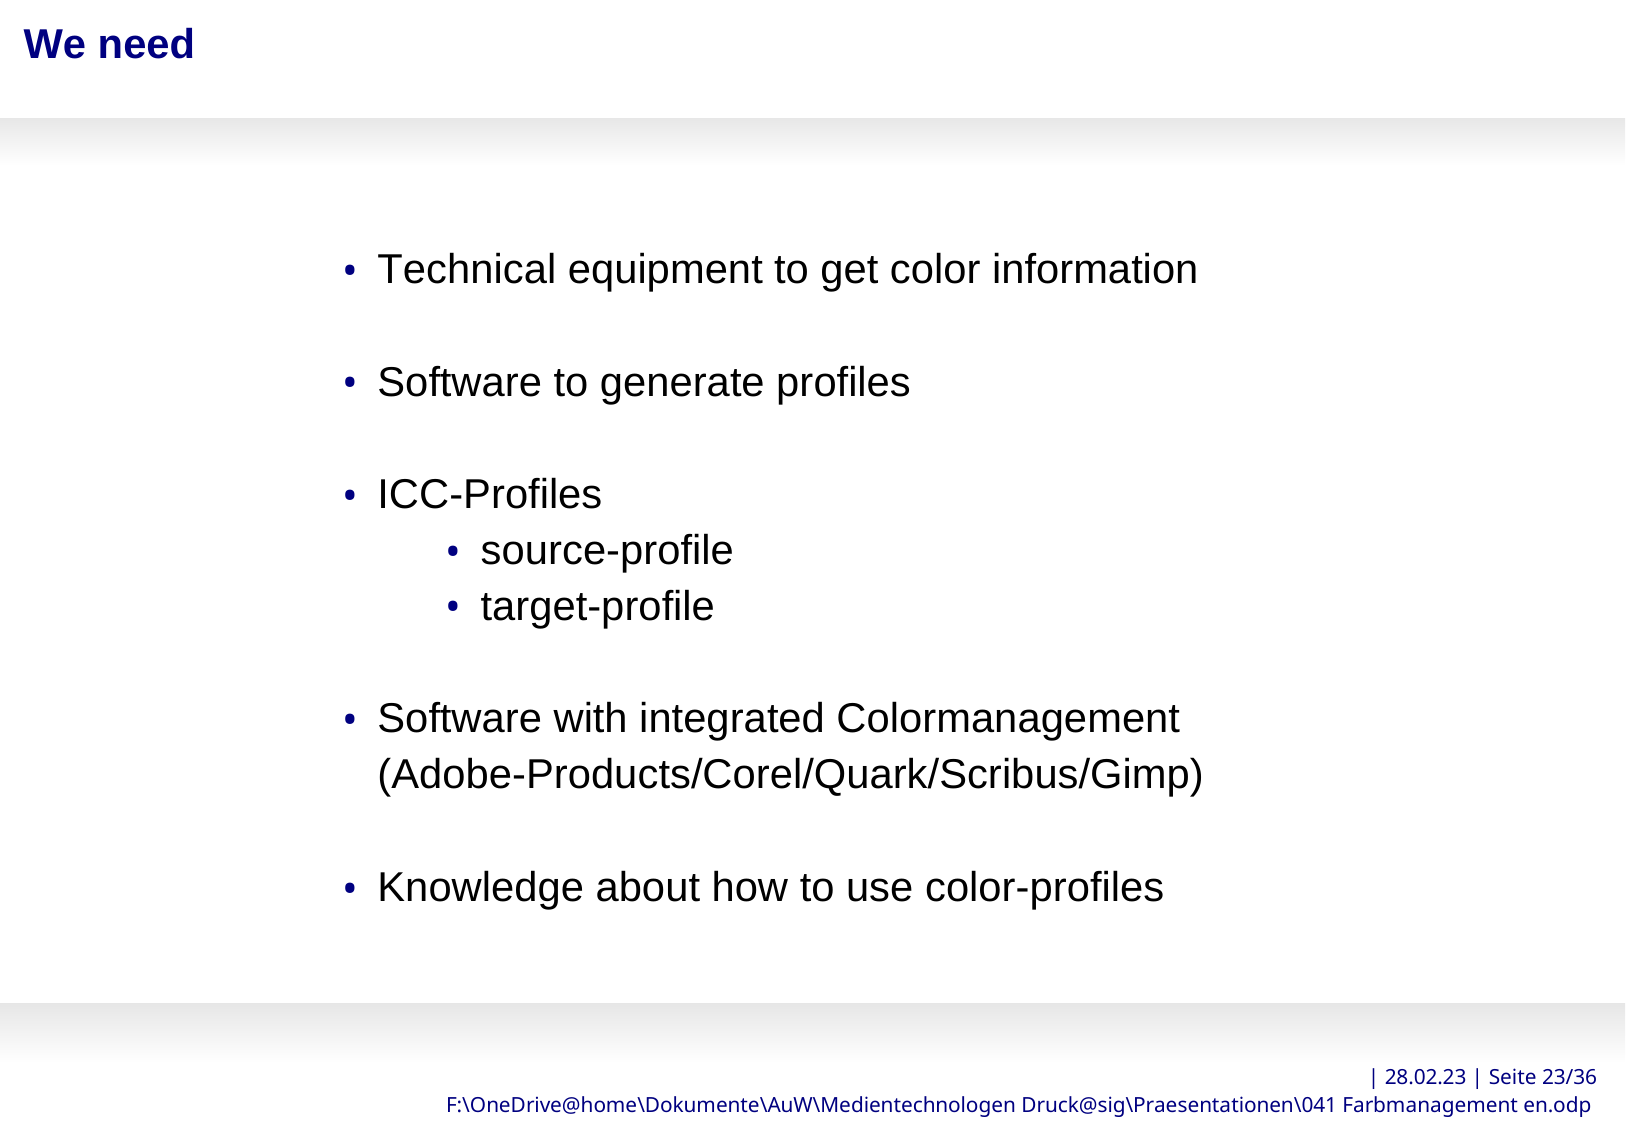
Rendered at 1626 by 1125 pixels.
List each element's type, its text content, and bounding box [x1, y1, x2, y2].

list Technical equipment to get color information Software to generate profiles ICC-Profiles source-profile target-profile Software with integrated Colormanagement (Adobe-Products/Corel/Quark/Scribus/Gimp) Knowledge about how to use color-profiles [295, 236, 1588, 906]
title We need [23, 11, 1600, 130]
